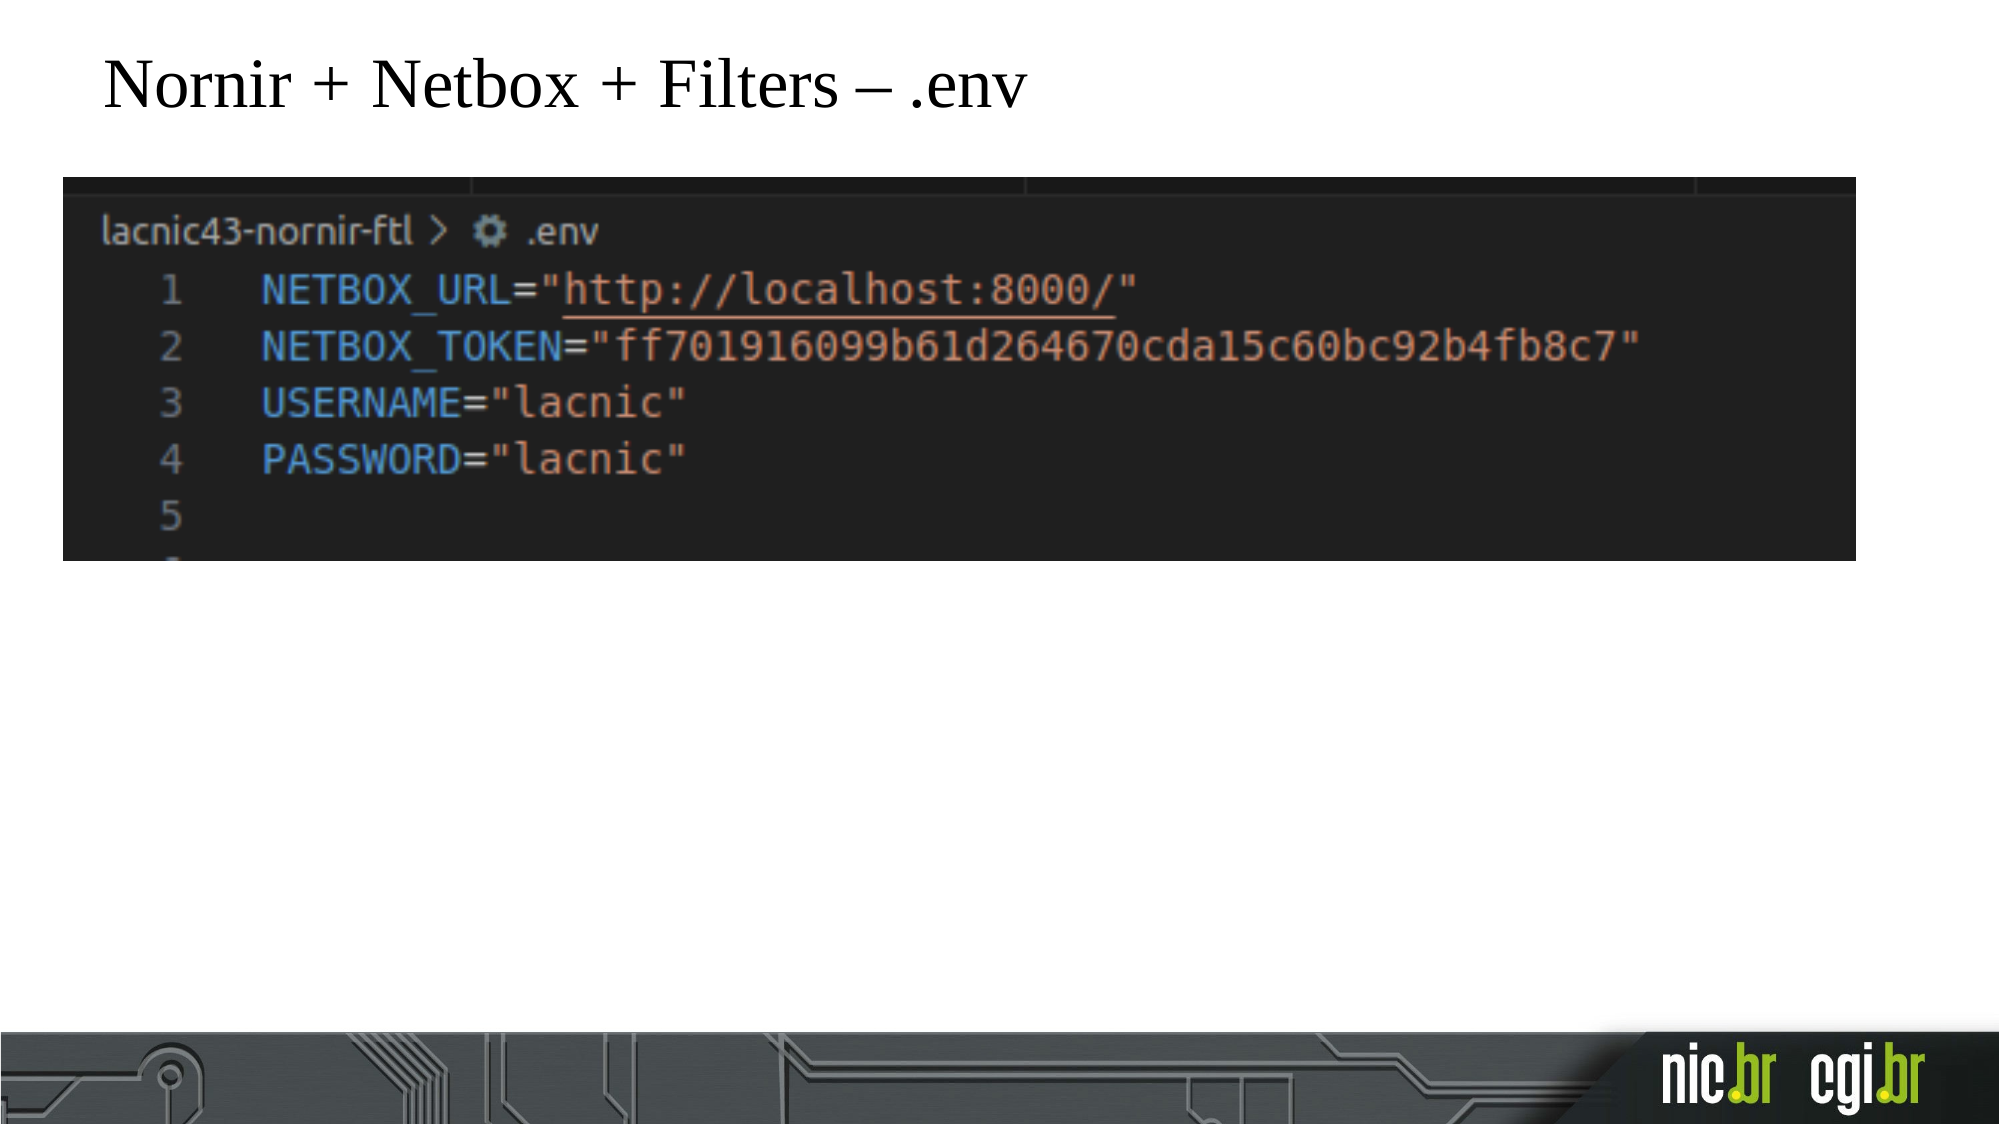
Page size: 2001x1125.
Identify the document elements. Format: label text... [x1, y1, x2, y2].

title Nornir + Netbox + Filters – .env [78, 36, 1923, 122]
picture [0, 0, 1999, 1124]
